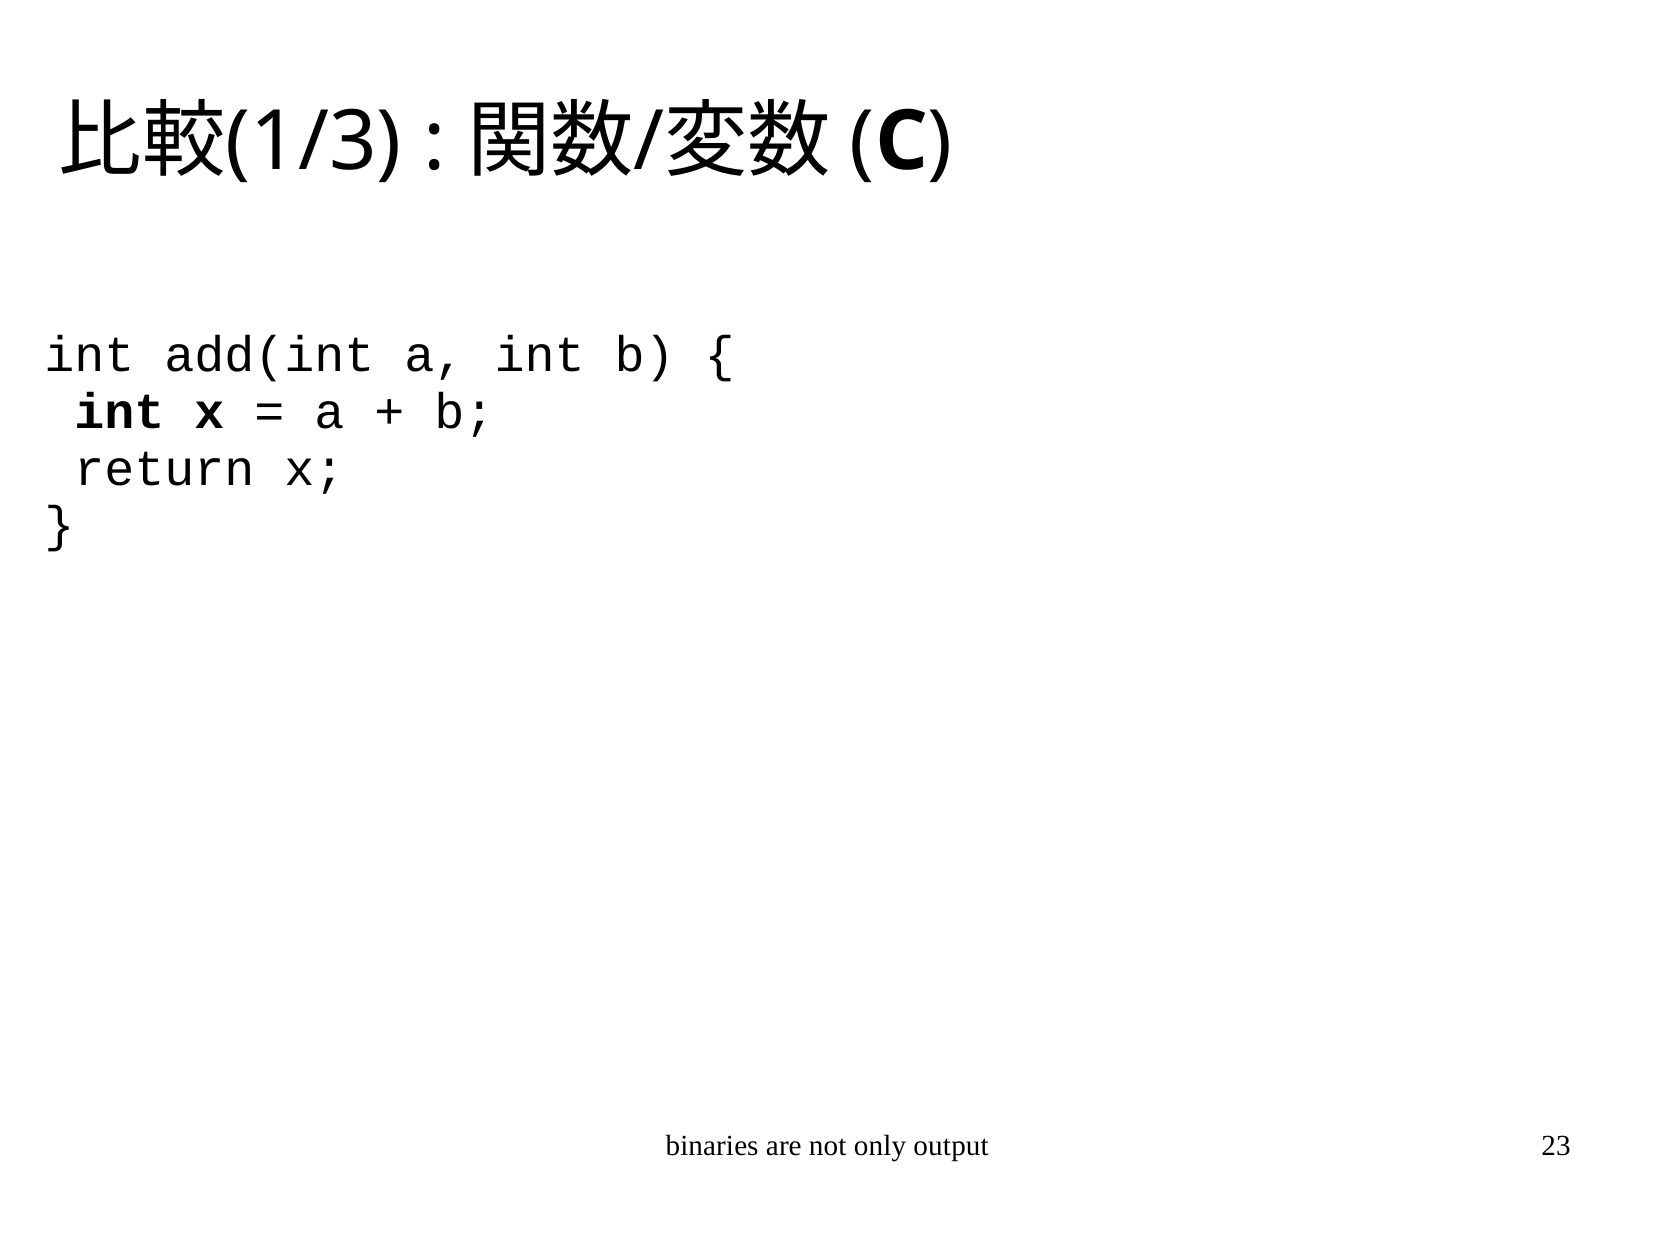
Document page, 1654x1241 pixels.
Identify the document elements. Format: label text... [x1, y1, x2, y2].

text_box int add(int a, int b) { int x = a + b; return x; } [29, 265, 1565, 1093]
title 比較(1/3) : 関数/変数 (C) [59, 29, 1548, 237]
